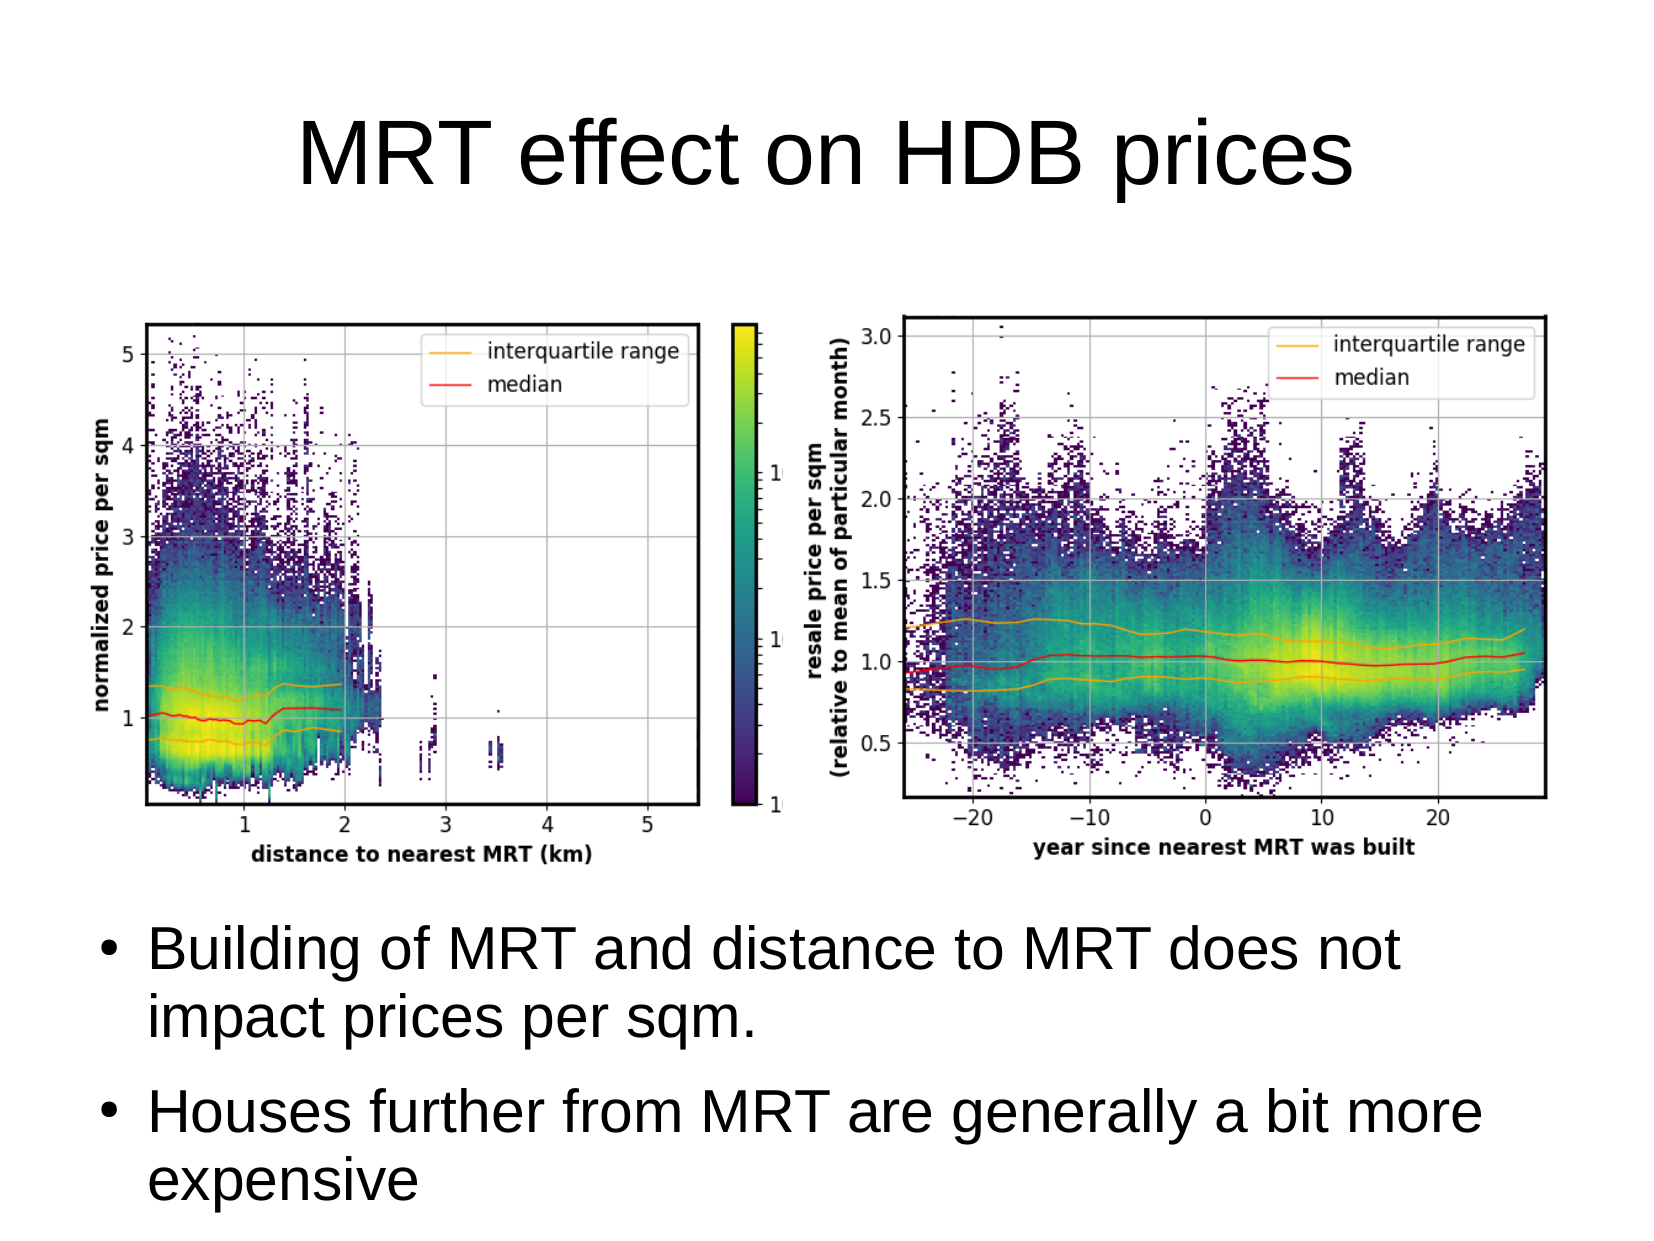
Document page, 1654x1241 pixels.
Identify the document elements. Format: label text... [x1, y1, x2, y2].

title MRT effect on HDB prices [82, 49, 1571, 257]
picture [70, 290, 1571, 889]
list Building of MRT and distance to MRT does not impact prices per sqm. Houses further from MRT are generally a bit more expensive [82, 915, 1571, 1216]
